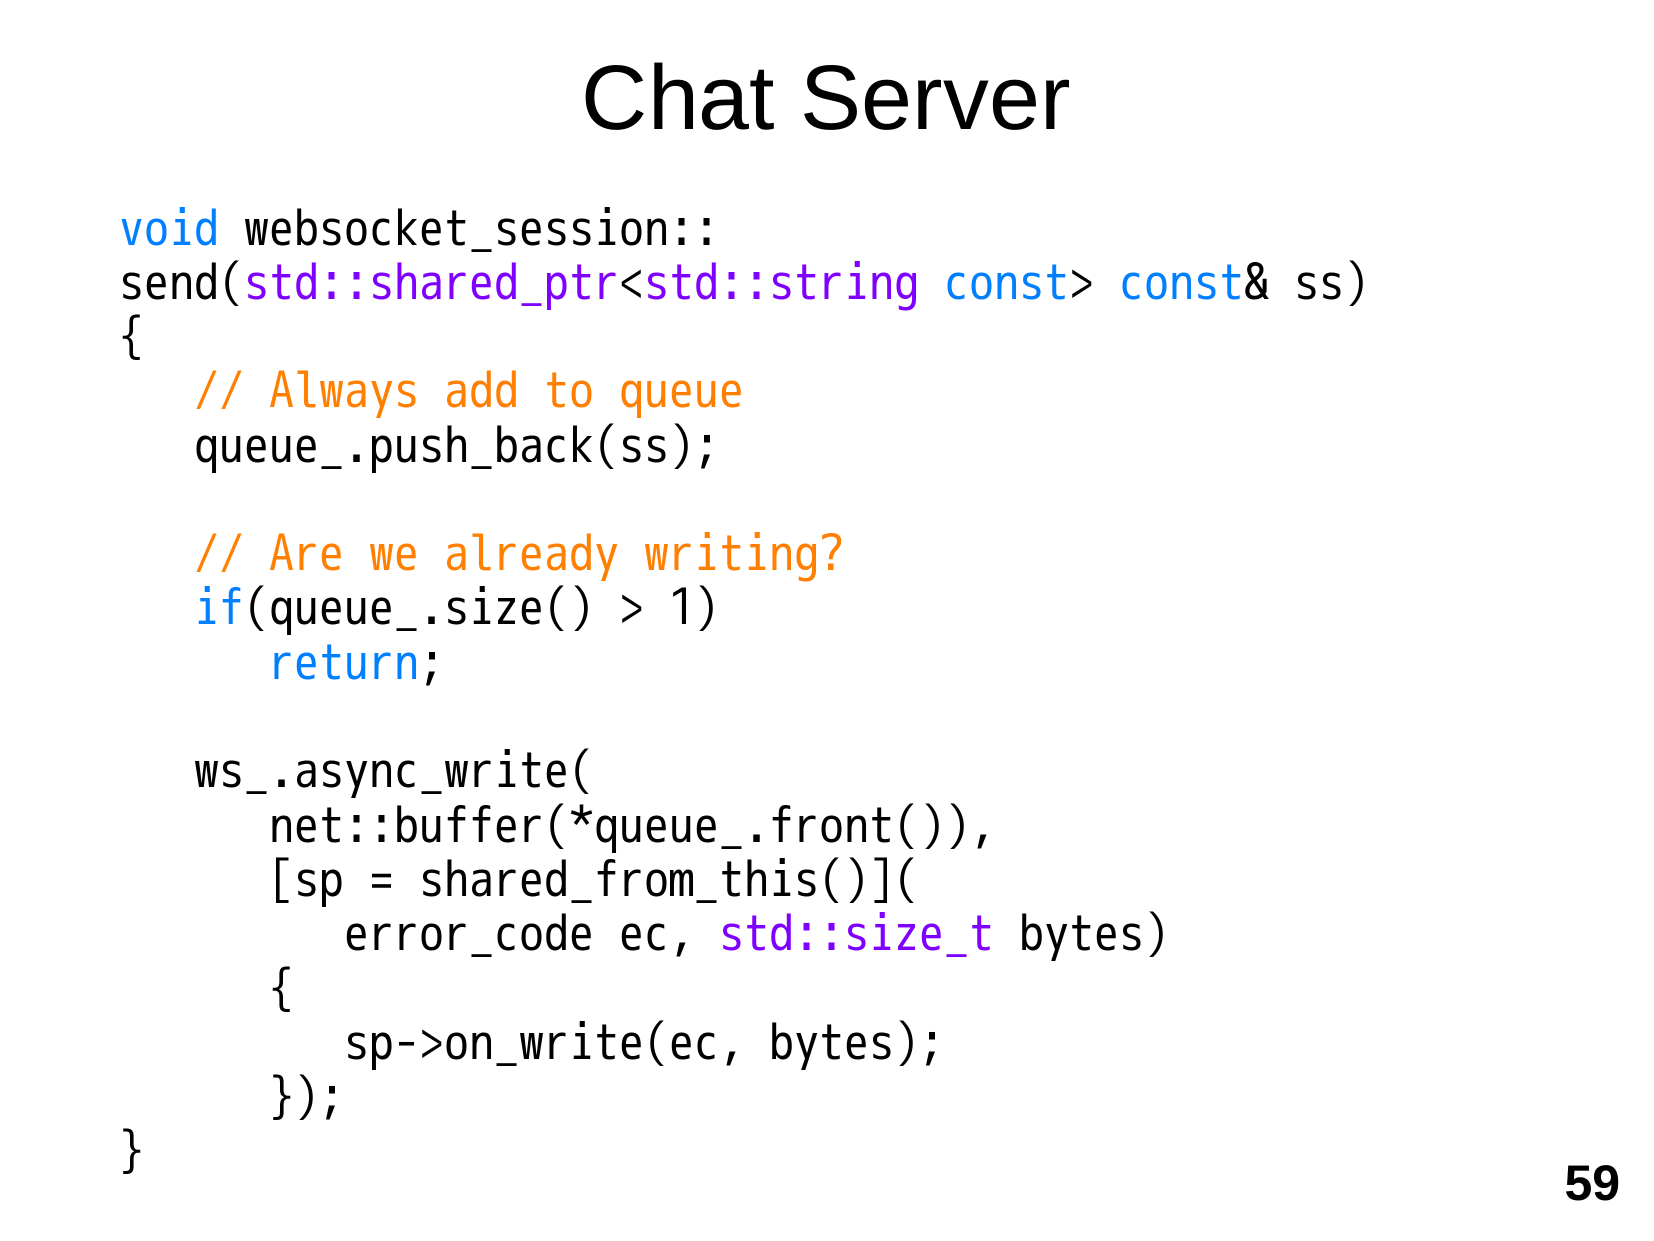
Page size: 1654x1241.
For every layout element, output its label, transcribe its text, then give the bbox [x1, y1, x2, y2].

text_box void websocket_session:: send(std::shared_ptr<std::string const> const& ss) { // Always add to queue queue_.push_back(ss); // Are we already writing? if(queue_.size() > 1) return; ws_.async_write( net::buffer(*queue_.front()), [sp = shared_from_this()]( error_code ec, std::size_t bytes) { sp->on_write(ec, bytes); }); } [104, 195, 1575, 1187]
title Chat Server [82, 15, 1571, 181]
